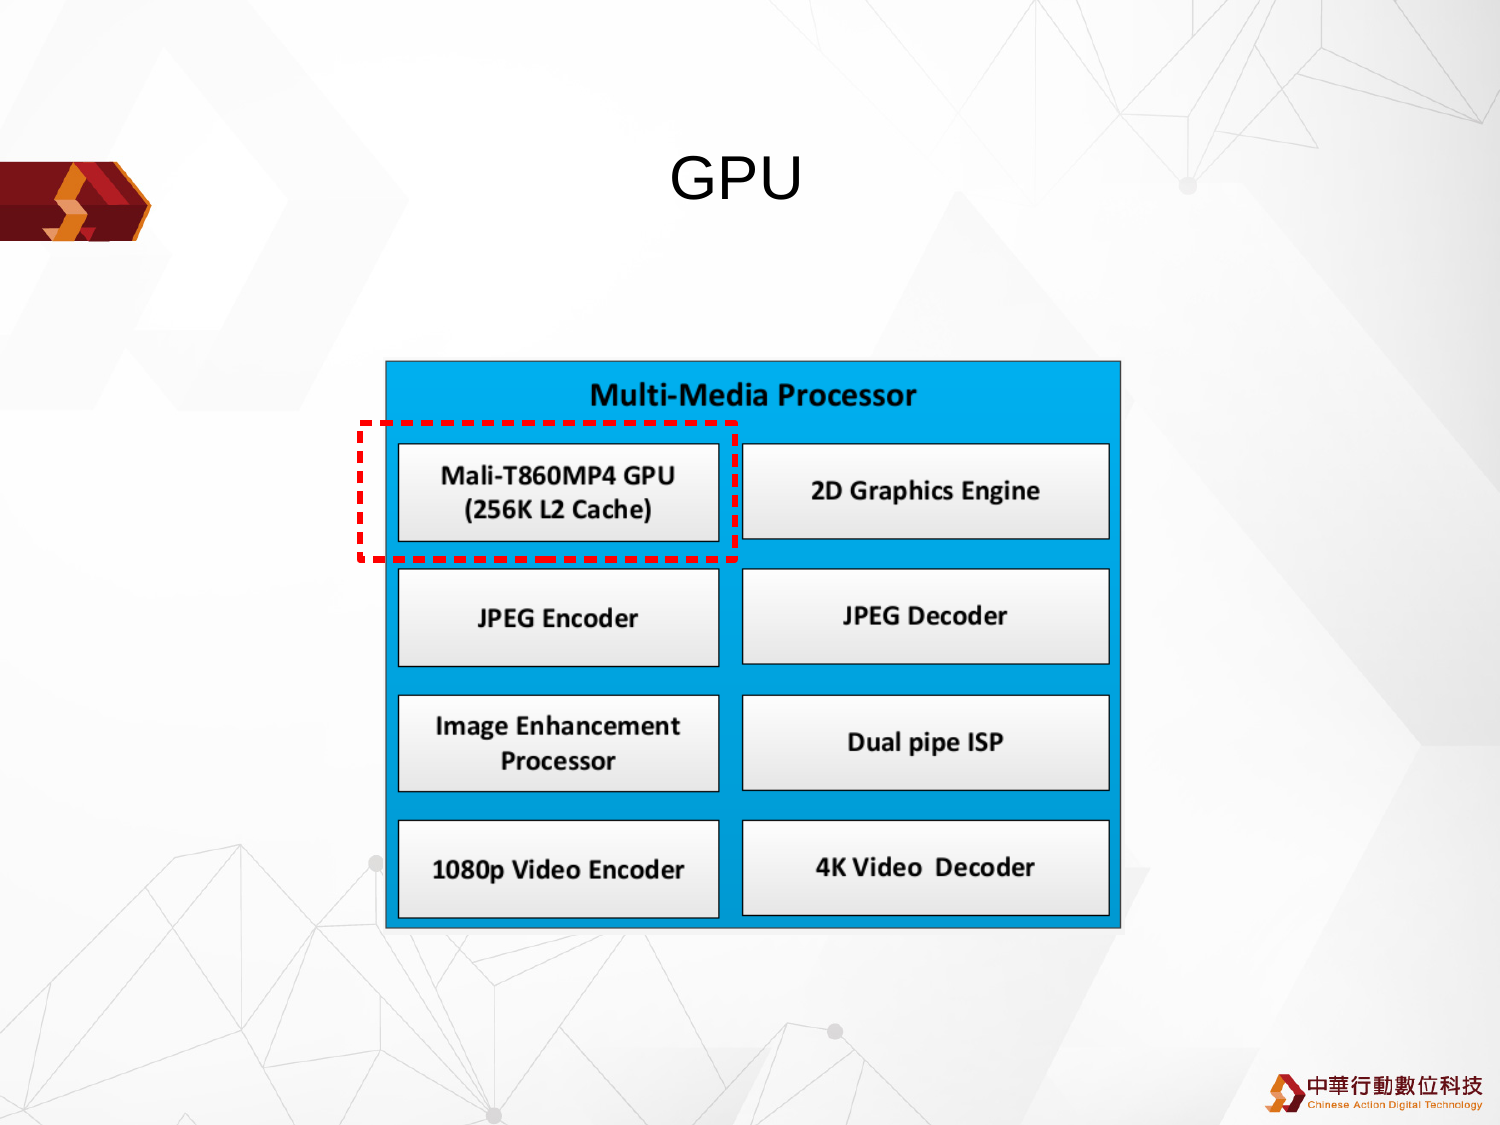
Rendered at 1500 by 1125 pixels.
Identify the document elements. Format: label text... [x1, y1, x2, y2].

title GPU [107, 101, 1367, 255]
picture [0, 0, 1500, 1125]
